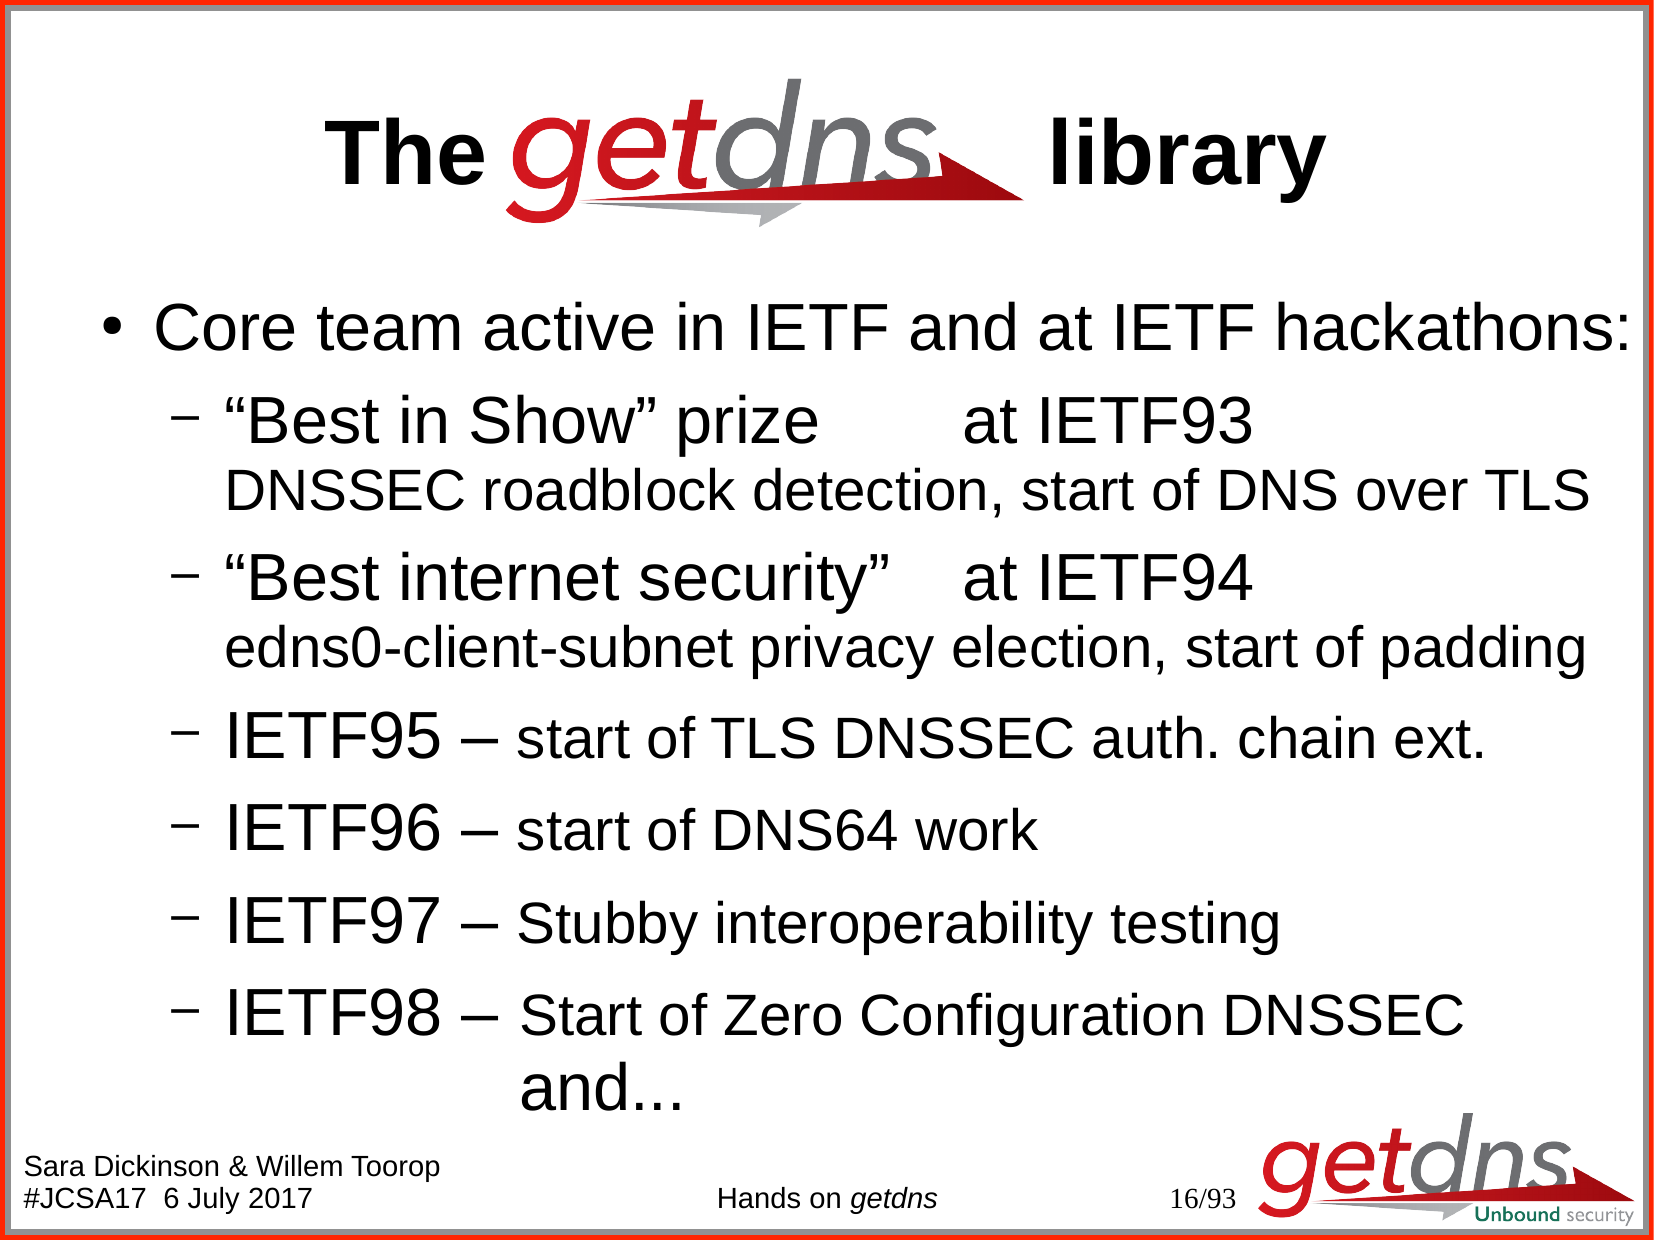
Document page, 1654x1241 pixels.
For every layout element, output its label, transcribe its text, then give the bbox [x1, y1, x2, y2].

list Core team active in IETF and at IETF hackathons: “Best in Show” prize at IETF93 DNSSEC roadblock detection, start of DNS over TLS “Best internet security” at IETF94 edns0-client-subnet privacy election, start of padding IETF95 – start of TLS DNSSEC auth. chain ext. IETF96 – start of DNS64 work IETF97 – Stubby interoperability testing IETF98 – Start of Zero Configuration DNSSEC and... [82, 290, 1654, 1217]
picture [1251, 1217, 1642, 1232]
title The library [324, 49, 1642, 257]
